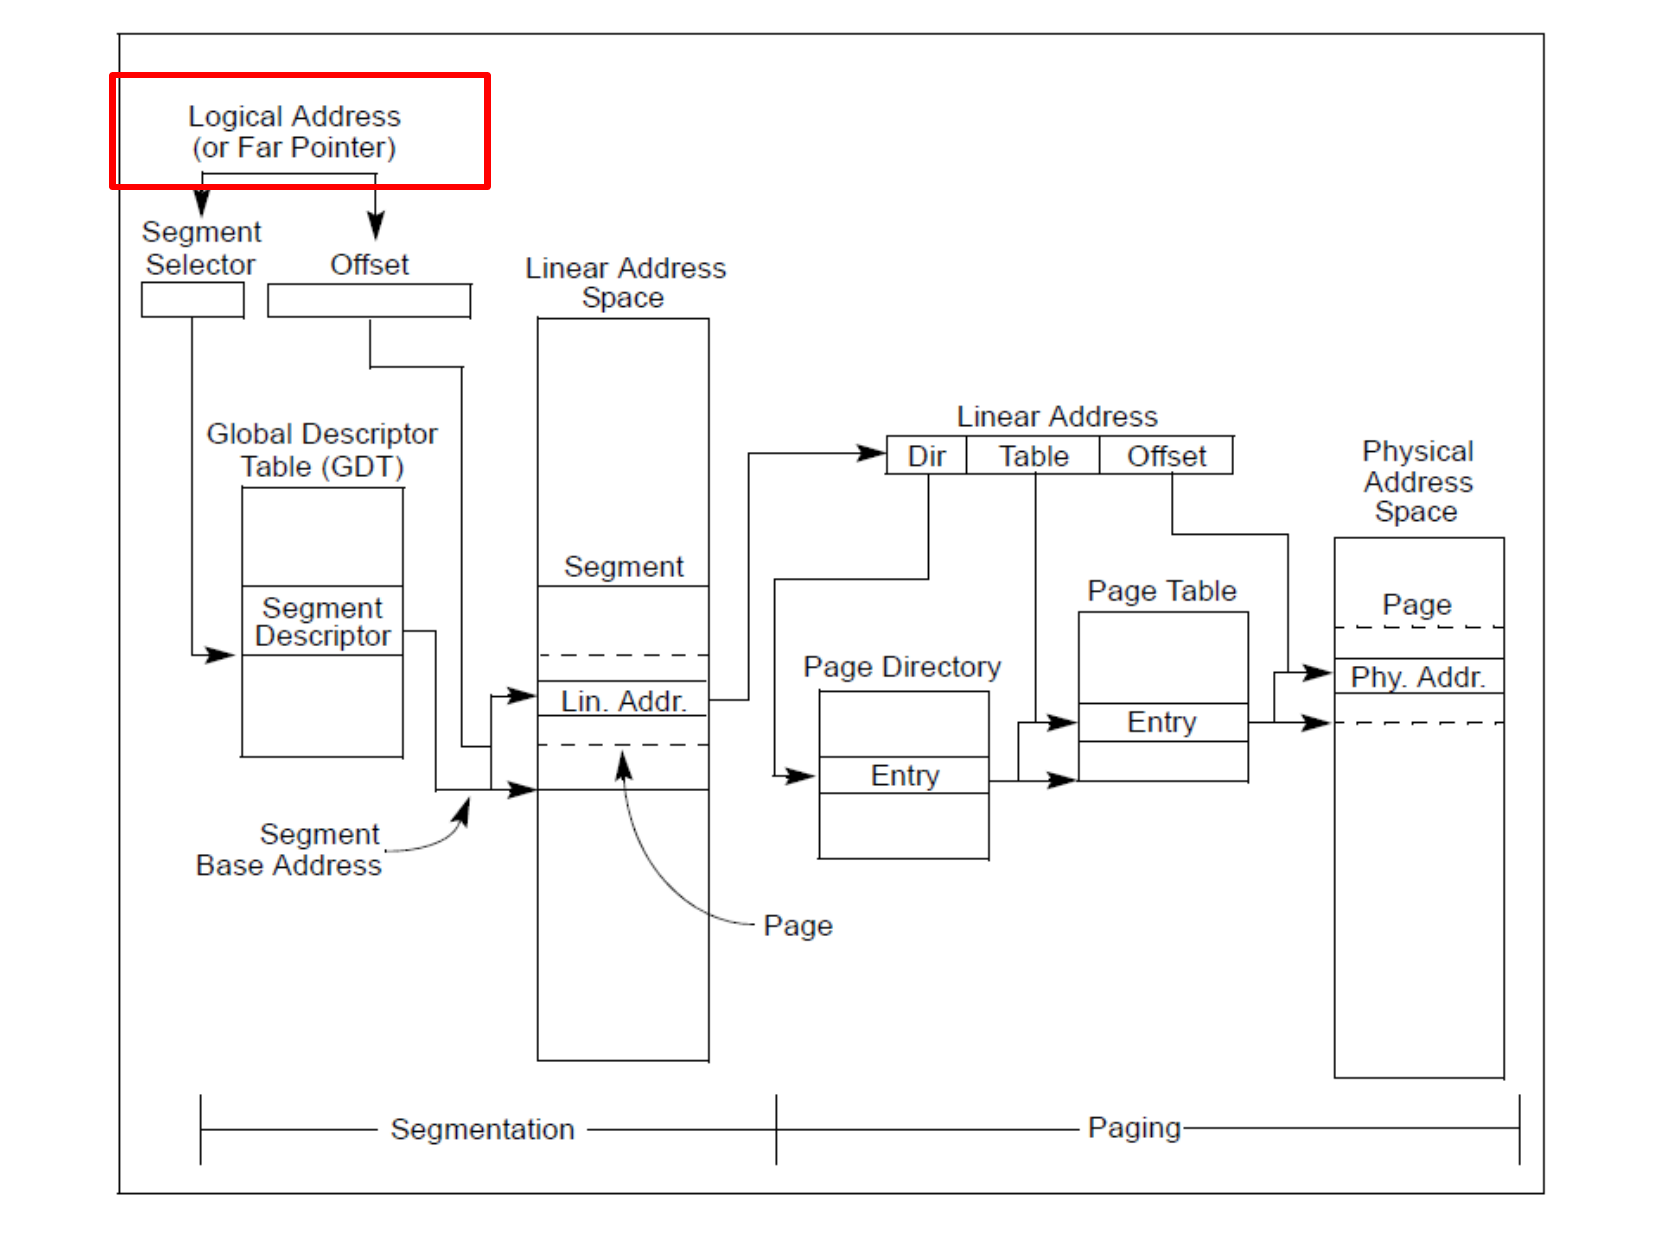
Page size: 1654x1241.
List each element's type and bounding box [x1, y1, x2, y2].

picture [116, 78, 484, 184]
picture [112, 23, 1559, 1201]
